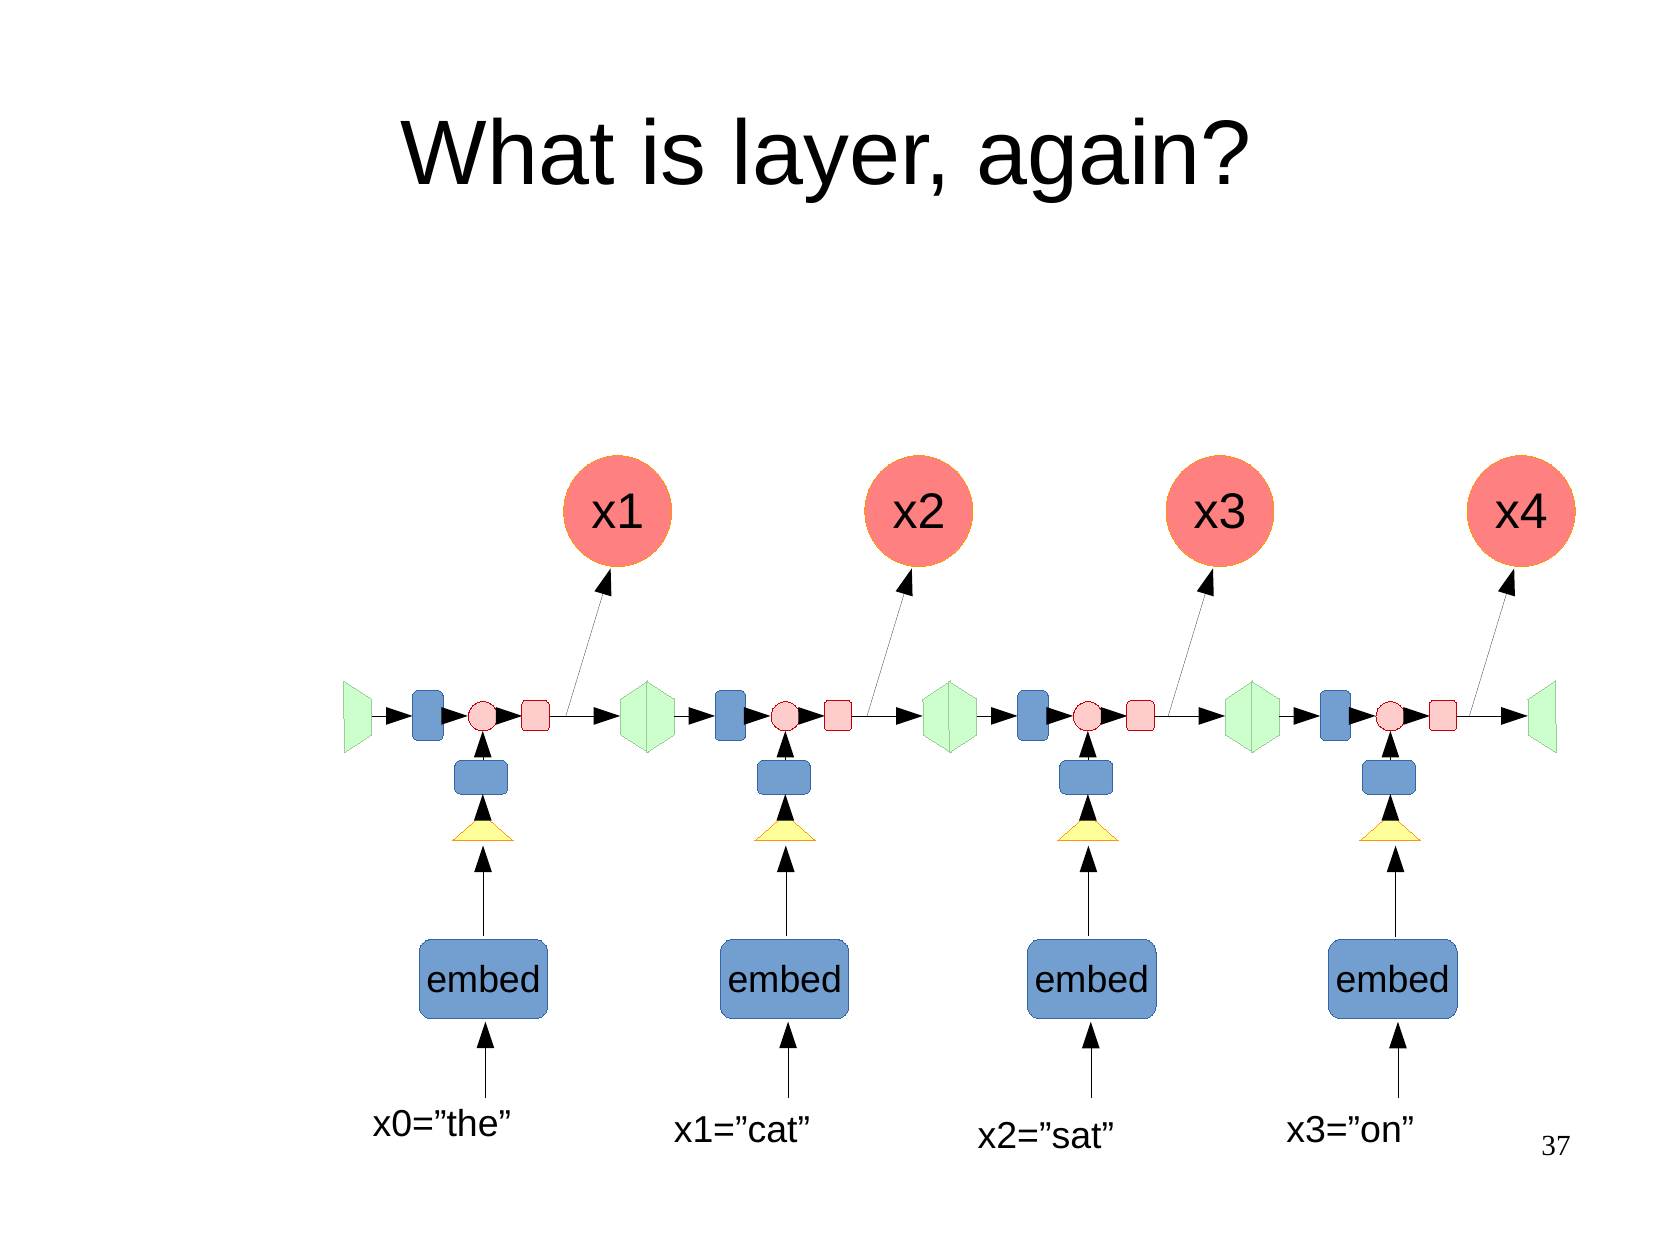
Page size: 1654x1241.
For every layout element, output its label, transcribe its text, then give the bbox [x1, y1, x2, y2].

text_box [715, 690, 746, 741]
text_box [1059, 760, 1113, 795]
text_box [771, 701, 798, 731]
text_box x2 [864, 455, 973, 567]
title What is layer, again? [82, 49, 1571, 257]
text_box [454, 760, 508, 795]
text_box [1359, 821, 1421, 841]
text_box [922, 680, 977, 753]
text_box [1362, 760, 1416, 795]
text_box x3 [1166, 455, 1274, 567]
text_box [1527, 680, 1557, 753]
text_box [1017, 690, 1049, 741]
text_box [1225, 680, 1280, 753]
text_box embed [1027, 939, 1157, 1019]
text_box [468, 701, 495, 731]
text_box embed [1328, 939, 1458, 1019]
text_box [1429, 700, 1457, 731]
text_box [757, 760, 811, 795]
text_box x4 [1467, 455, 1576, 567]
text_box embed [720, 939, 849, 1019]
text_box [1375, 701, 1403, 731]
text_box [452, 821, 514, 841]
text_box [824, 700, 852, 731]
text_box [1073, 701, 1100, 731]
text_box x0=”the” [357, 1095, 568, 1152]
text_box [754, 821, 816, 841]
text_box [1057, 821, 1119, 841]
text_box x1 [563, 455, 672, 567]
text_box [620, 680, 675, 753]
text_box x3=”on” [1271, 1101, 1485, 1159]
text_box embed [419, 939, 548, 1019]
text_box [1126, 700, 1155, 731]
text_box x1=”cat” [659, 1101, 869, 1159]
text_box [343, 681, 372, 753]
text_box [412, 690, 444, 741]
text_box x2=”sat” [963, 1107, 1190, 1165]
text_box [1320, 690, 1351, 741]
text_box [521, 700, 550, 731]
